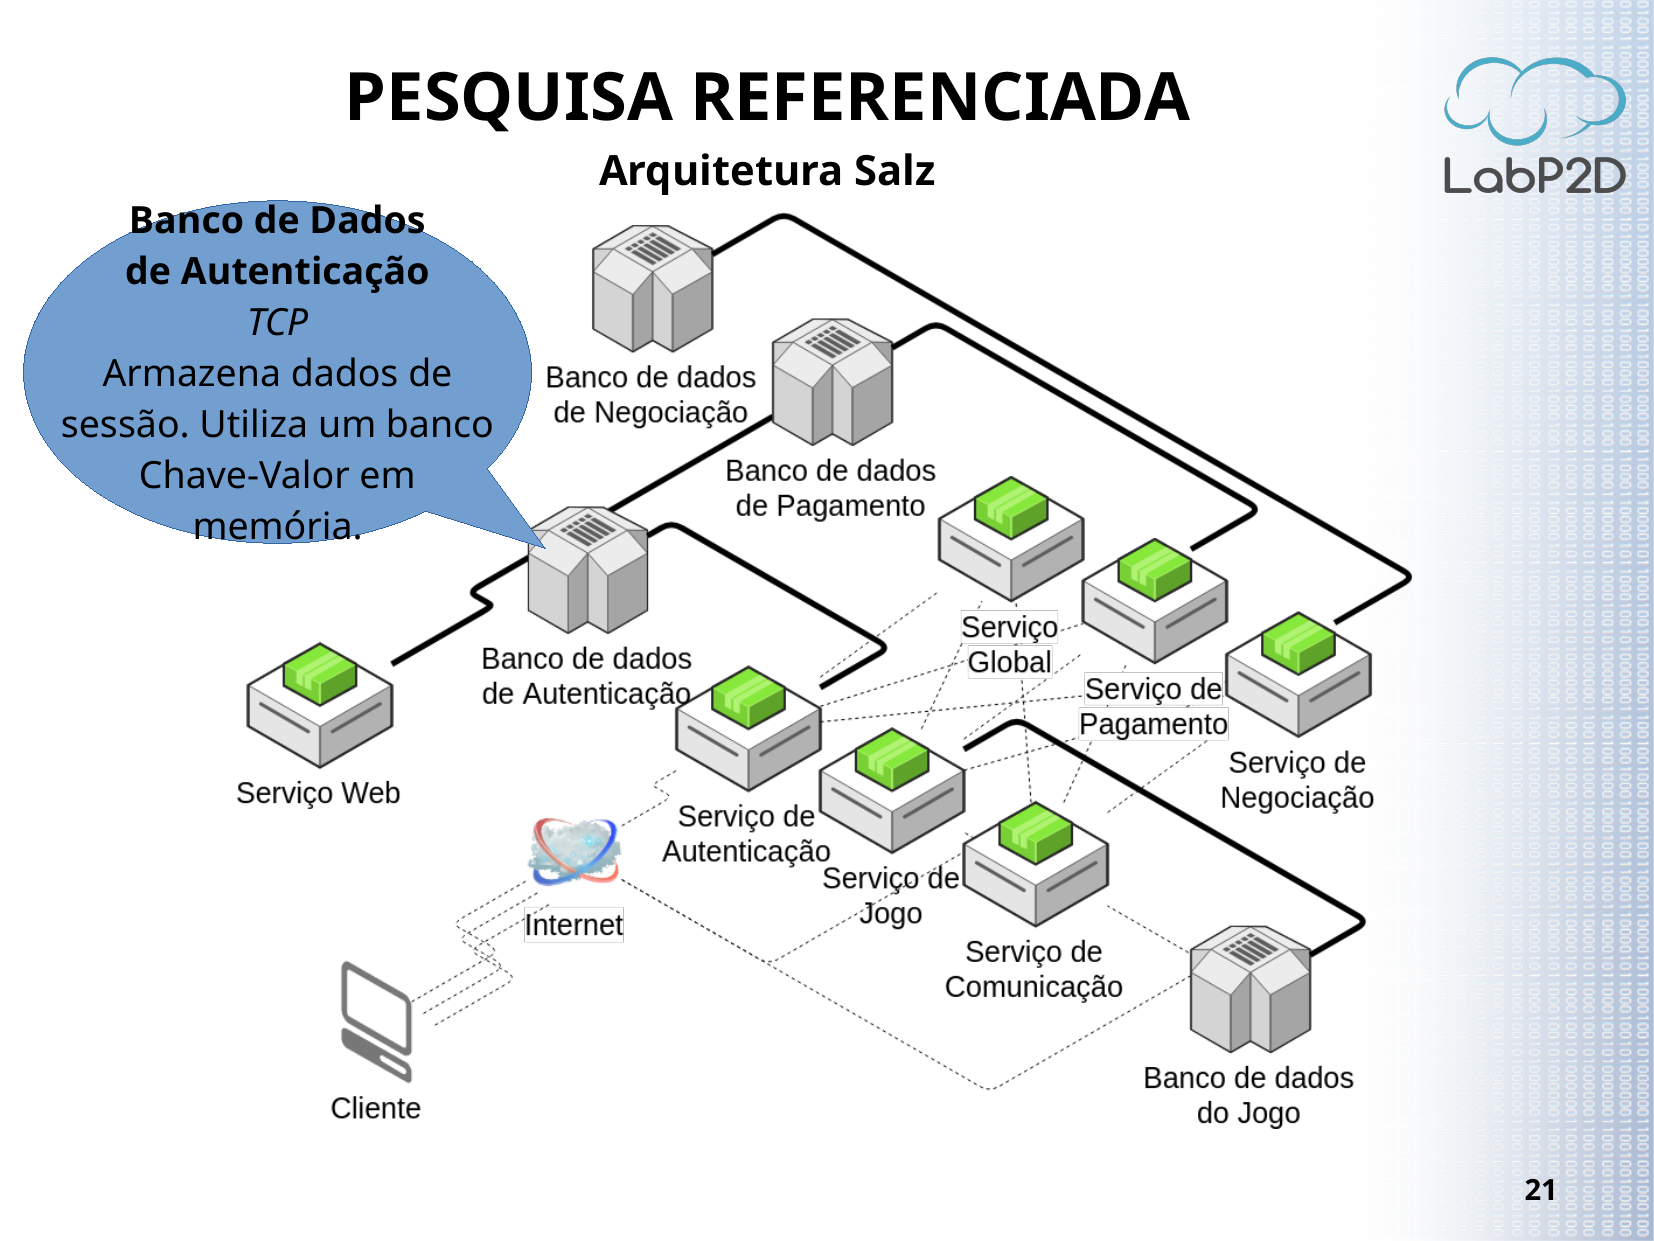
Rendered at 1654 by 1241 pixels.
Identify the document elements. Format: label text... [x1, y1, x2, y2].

picture [236, 1, 1654, 1240]
text_box Banco de Dados de Autenticação TCP Armazena dados de sessão. Utiliza um banco Chave-Valor em memória. [23, 200, 546, 549]
title PESQUISA REFERENCIADA Arquitetura Salz [82, 19, 1453, 227]
